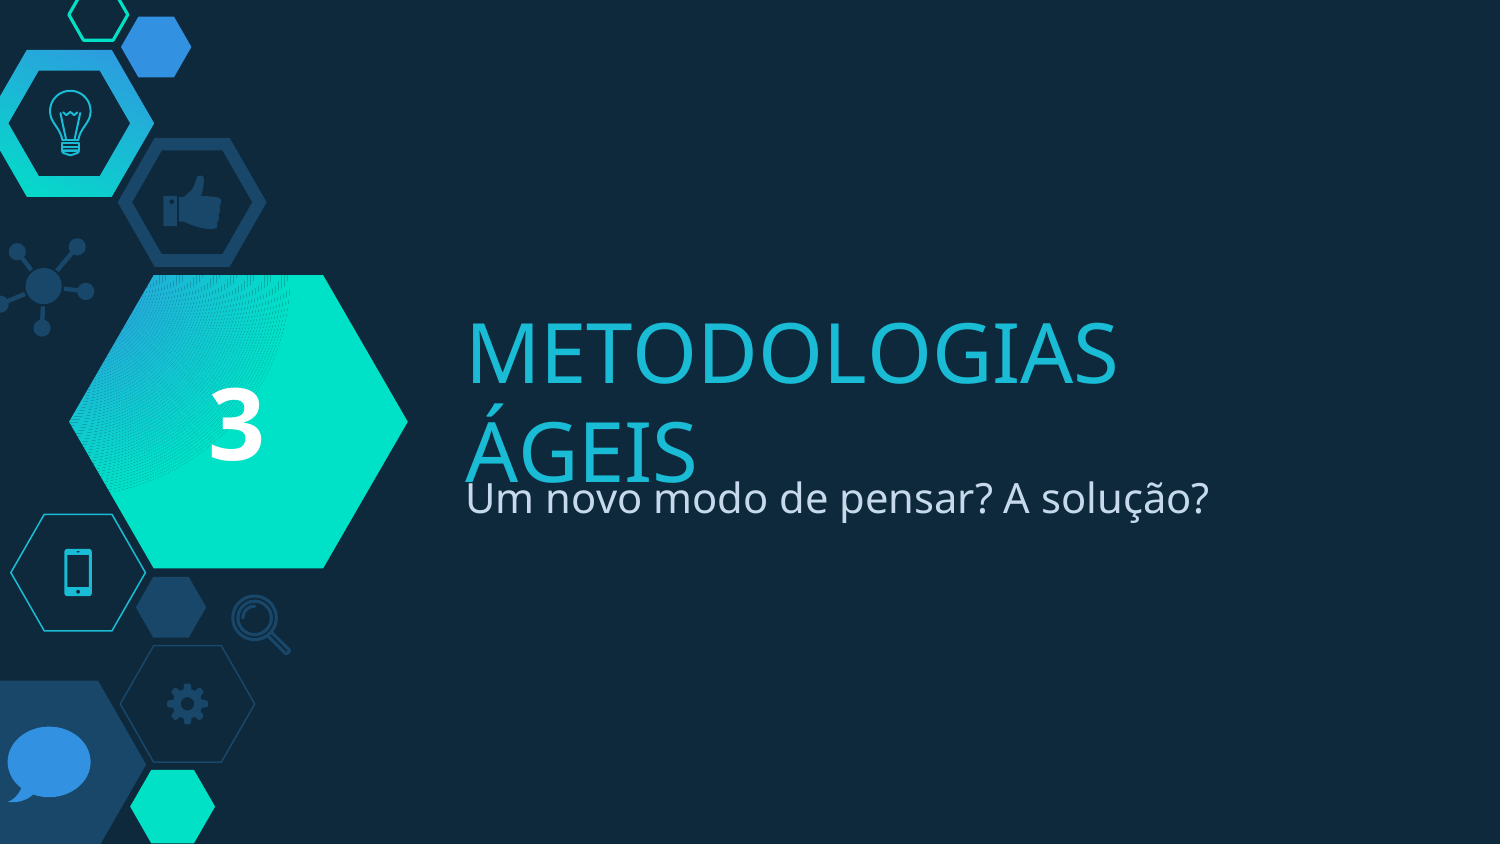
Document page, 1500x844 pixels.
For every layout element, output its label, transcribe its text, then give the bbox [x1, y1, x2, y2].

text_box 3 [67, 275, 407, 566]
subtitle Um novo modo de pensar? A solução? [450, 457, 1385, 529]
title METODOLOGIAS ÁGEIS [450, 284, 1375, 457]
